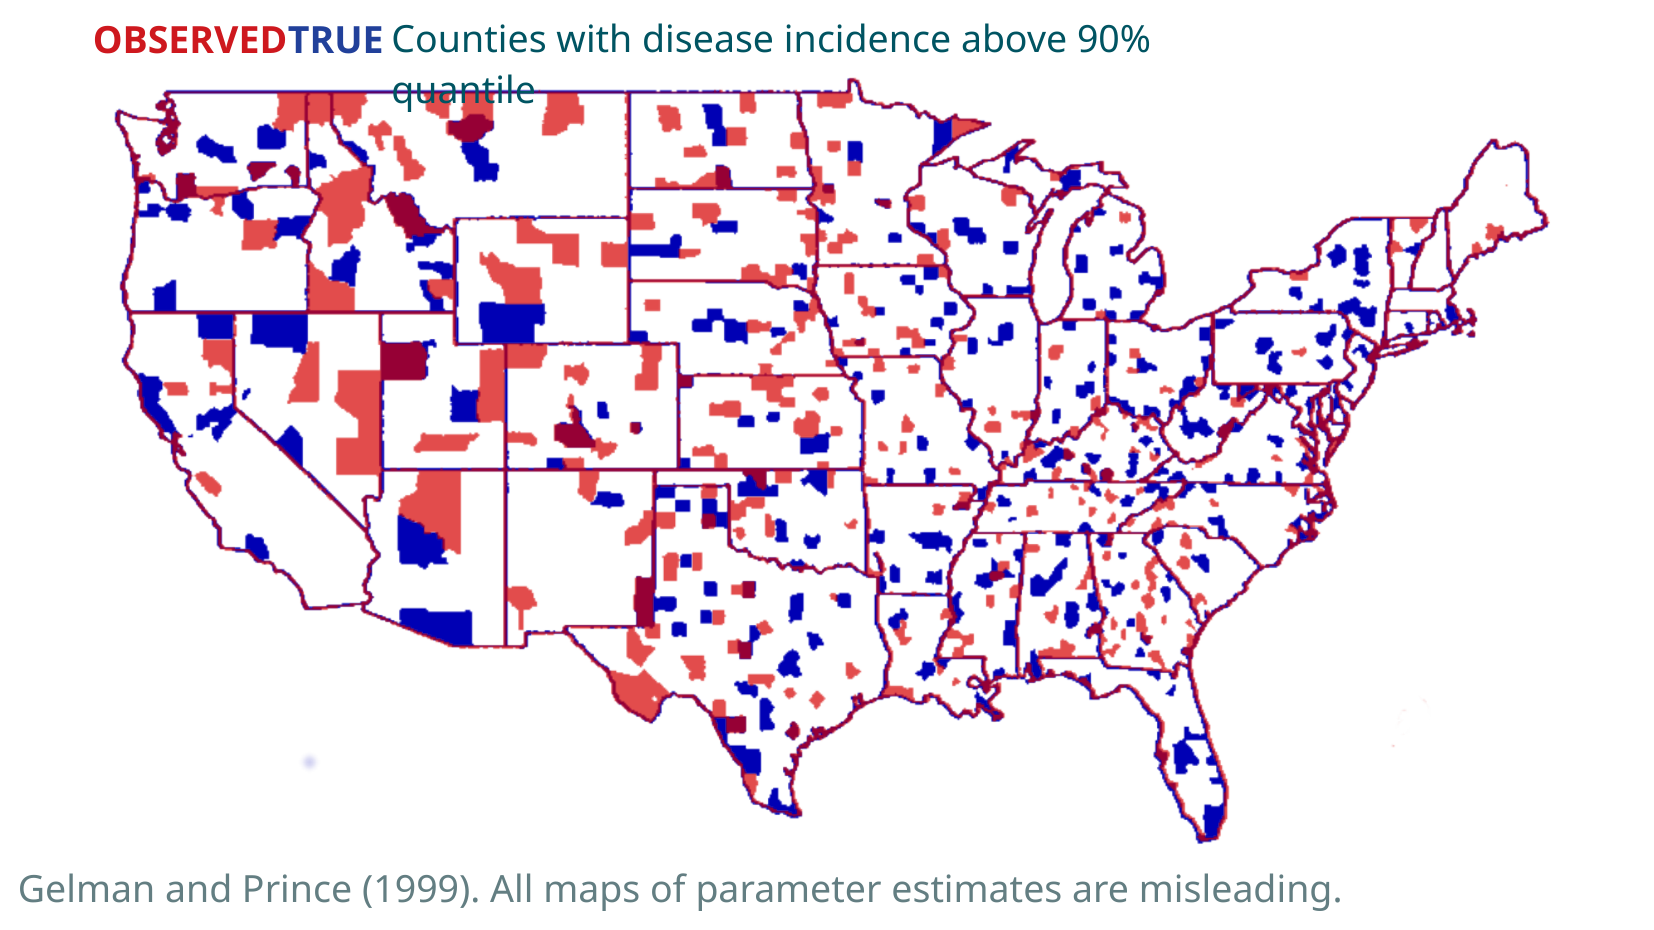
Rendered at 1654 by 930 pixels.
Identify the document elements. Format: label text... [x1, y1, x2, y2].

picture [38, 41, 1613, 891]
text_box Counties with disease incidence above 90% quantile [376, 4, 1277, 119]
text_box TRUE [296, 6, 396, 71]
text_box Gelman and Prince (1999). All maps of parameter estimates are misleading. [3, 855, 1153, 920]
text_box OBSERVED [78, 6, 296, 71]
